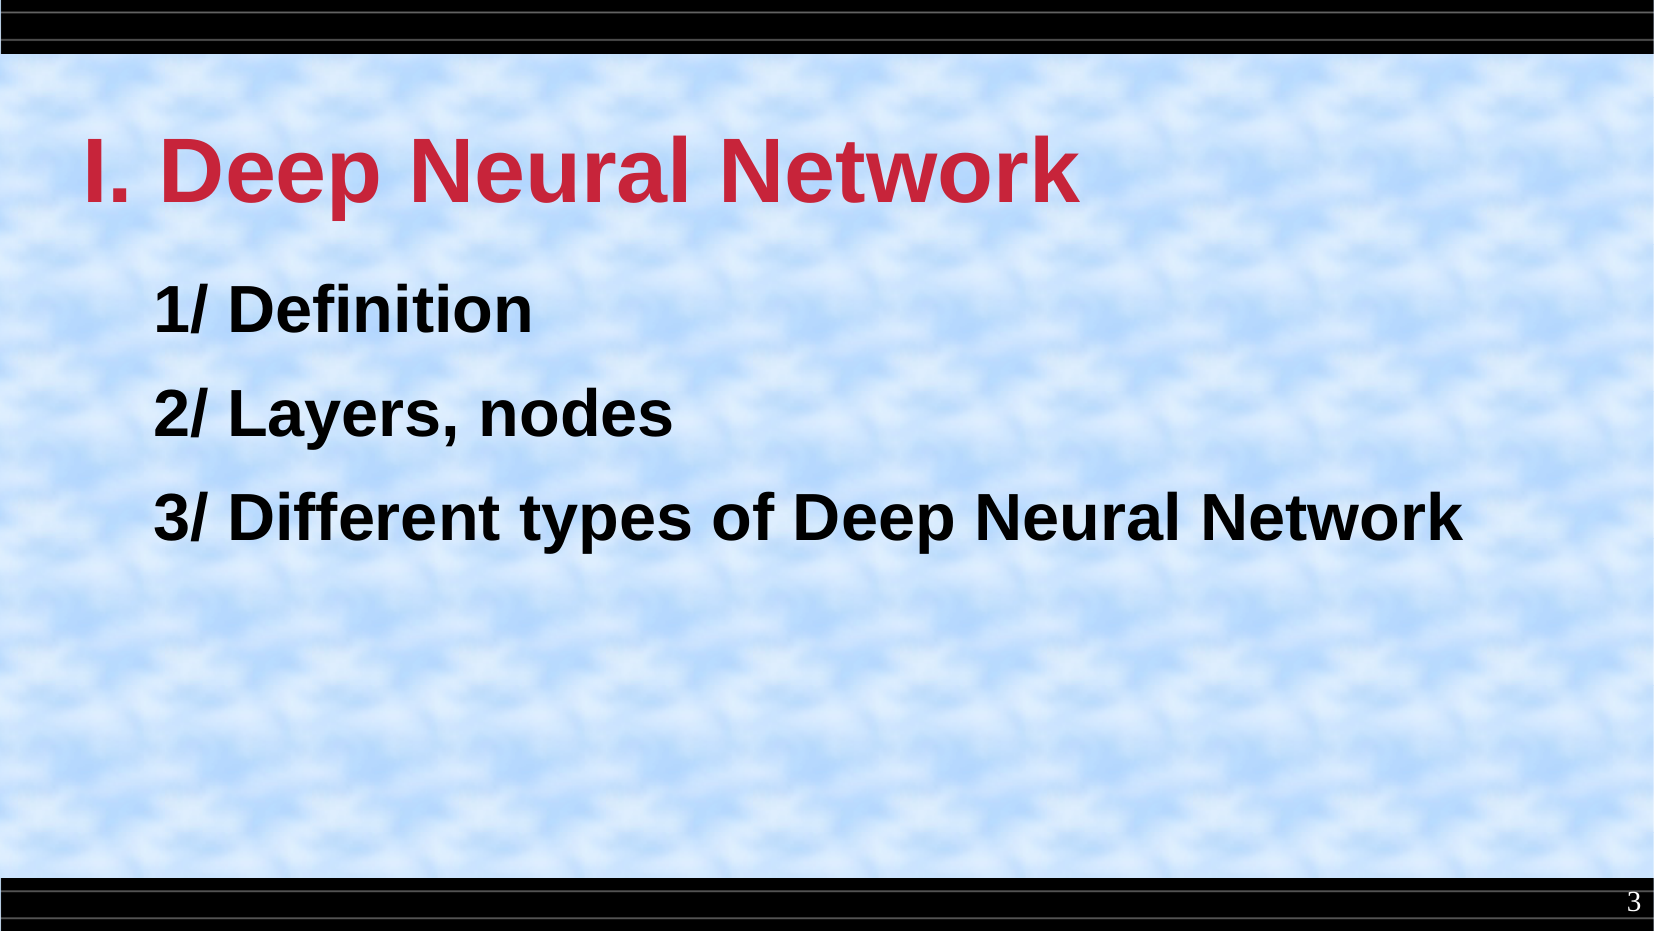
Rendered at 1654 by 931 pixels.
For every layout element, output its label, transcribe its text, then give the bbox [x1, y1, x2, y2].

title I. Deep Neural Network [82, 92, 1571, 248]
picture [0, 0, 1654, 931]
list 1/ Definition 2/ Layers, nodes 3/ Different types of Deep Neural Network [82, 271, 1571, 757]
